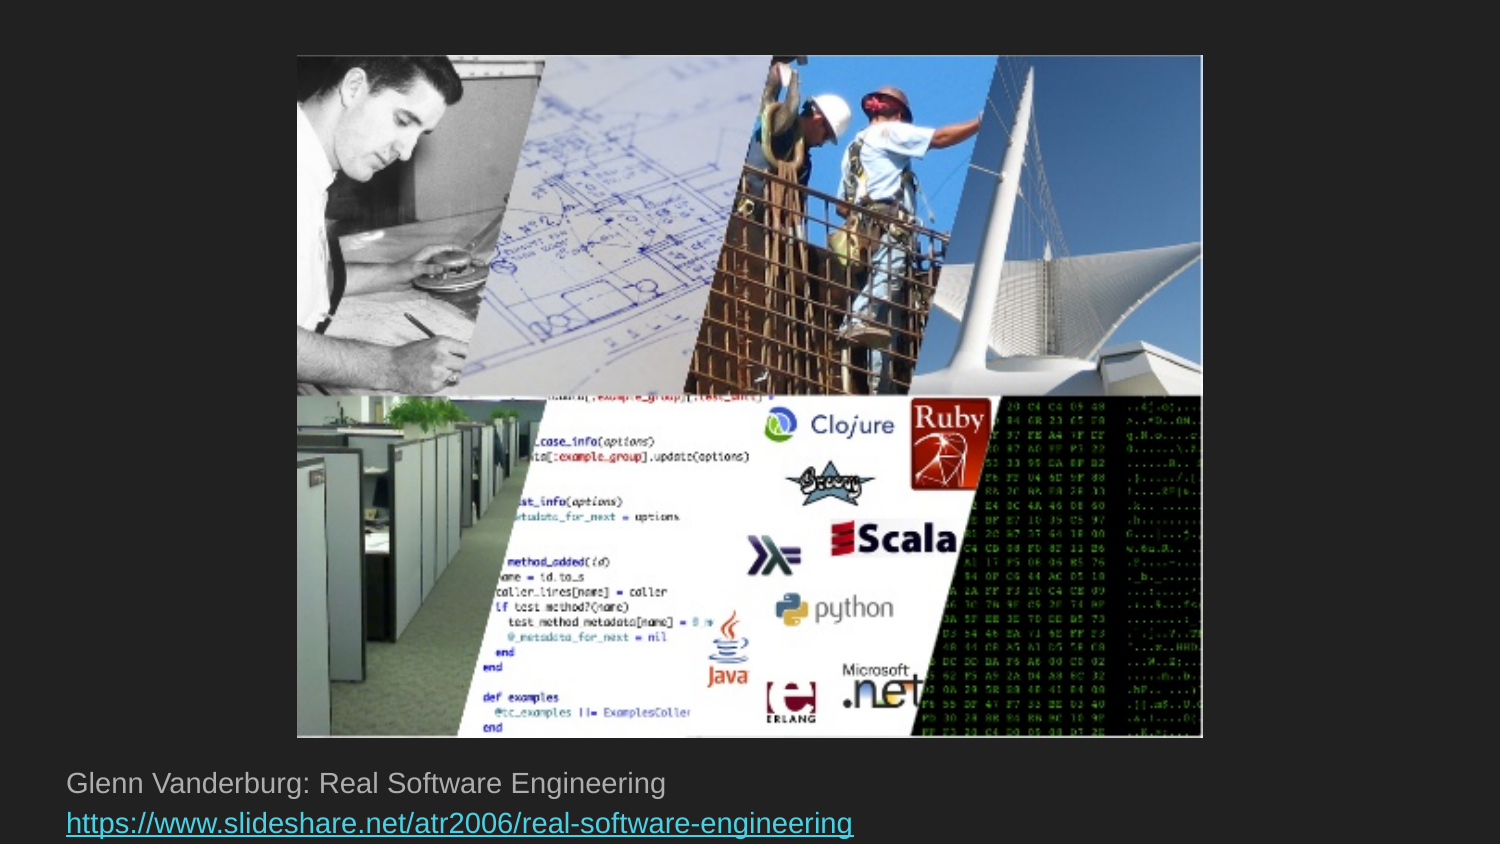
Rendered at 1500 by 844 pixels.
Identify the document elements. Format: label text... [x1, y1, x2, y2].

picture [297, 55, 1203, 738]
list Glenn Vanderburg: Real Software Engineering https://www.slideshare.net/atr2006/real-software-engineering [51, 743, 1036, 844]
